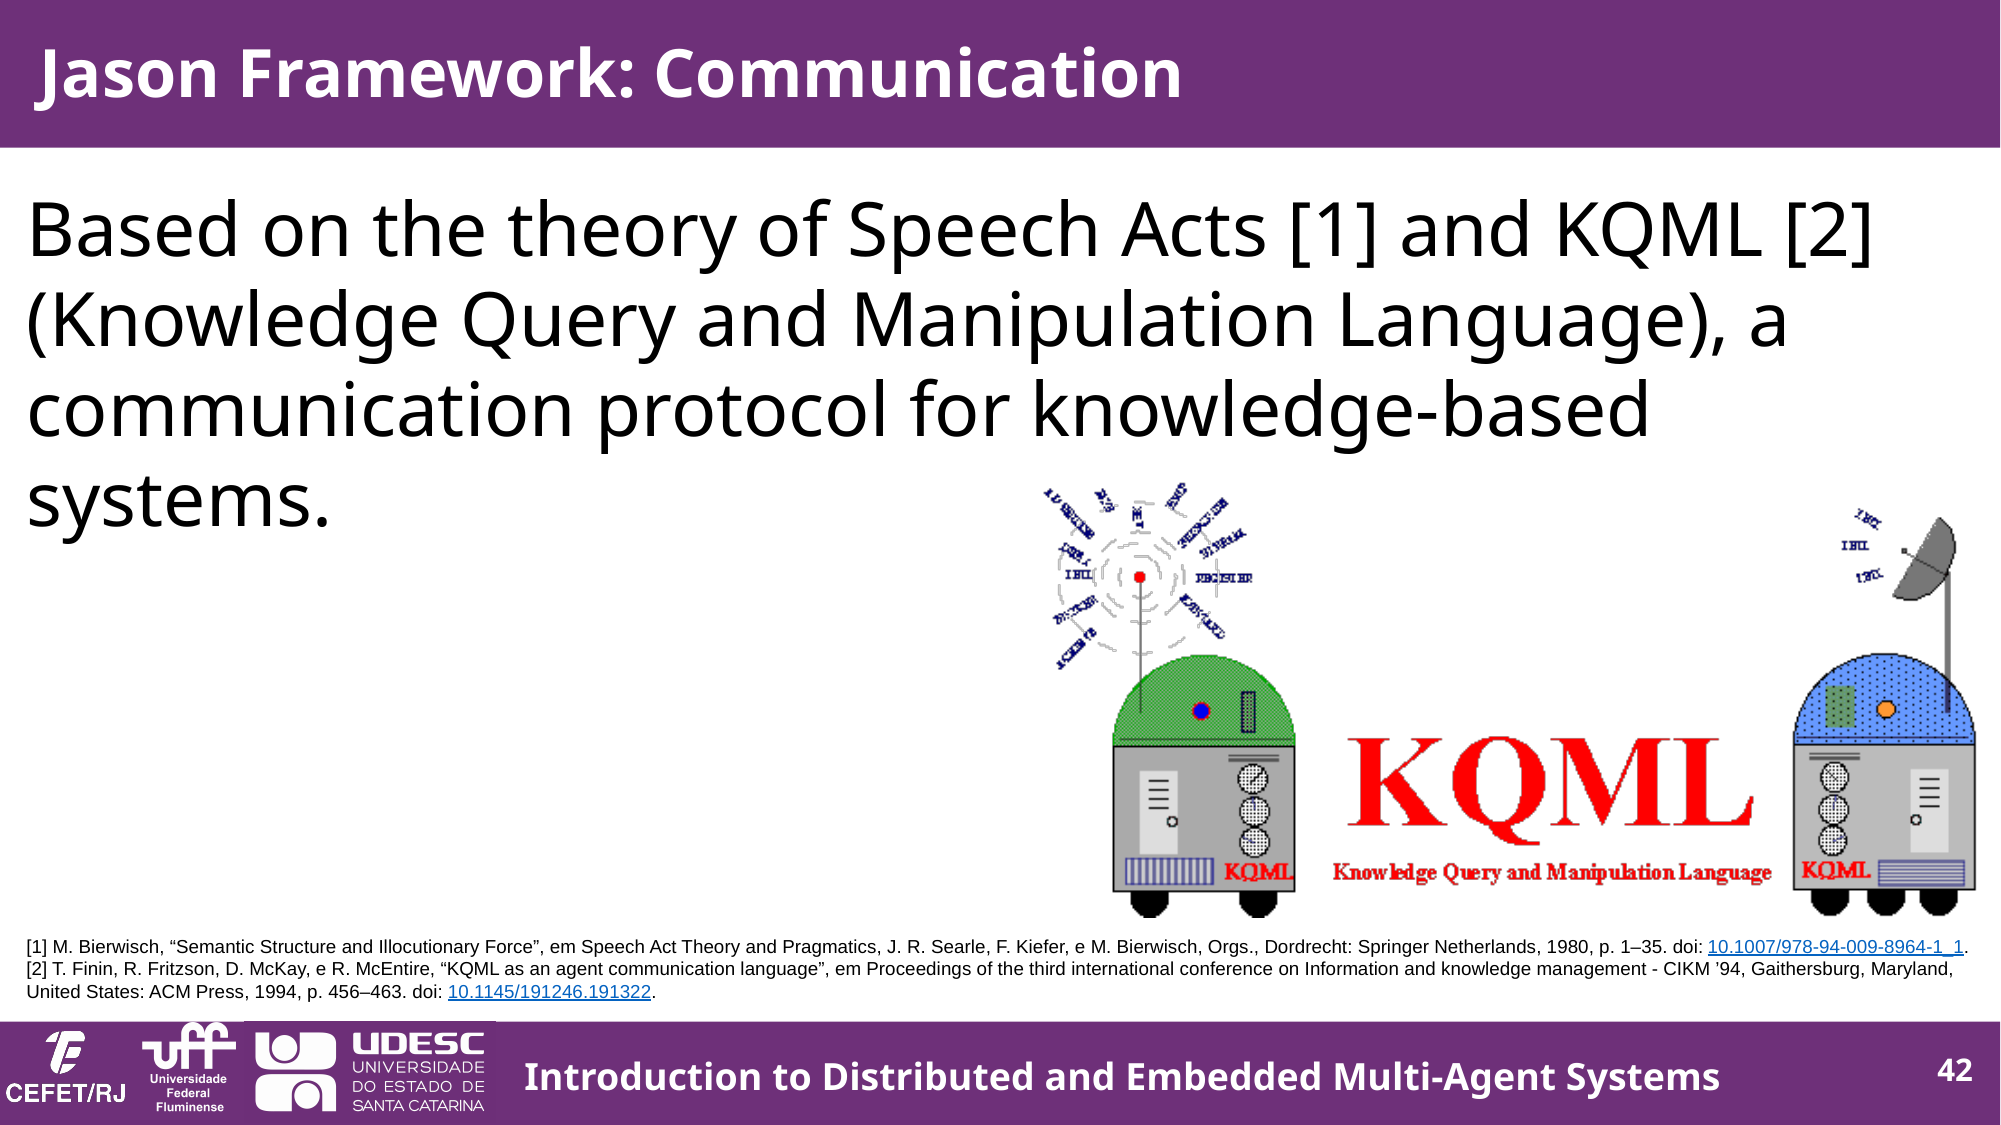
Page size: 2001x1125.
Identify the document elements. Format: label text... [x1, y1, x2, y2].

picture [1037, 478, 1978, 919]
text_box [1] M. Bierwisch, “Semantic Structure and Illocutionary Force”, em Speech Act Theory and Pragmatics, J. R. Searle, F. Kiefer, e M. Bierwisch, Orgs., Dordrecht: Springer Netherlands, 1980, p. 1–35. doi: 10.1007/978-94-009-8964-1_1. [2] T. Finin, R. Fritzson, D. McKay, e R. McEntire, “KQML as an agent communication language”, em Proceedings of the third international conference on Information and knowledge management - CIKM ’94, Gaithersburg, Maryland, United States: ACM Press, 1994, p. 456–463. doi: 10.1145/191246.191322. [11, 927, 1994, 1044]
text_box Based on the theory of Speech Acts [1] and KQML [2] (Knowledge Query and Manipulation Language), a communication protocol for knowledge-based systems. [11, 174, 1978, 550]
picture [244, 1044, 496, 1123]
picture [6, 1009, 125, 1125]
text_box Jason Framework: Communication [25, 23, 1999, 119]
picture [141, 1044, 237, 1117]
